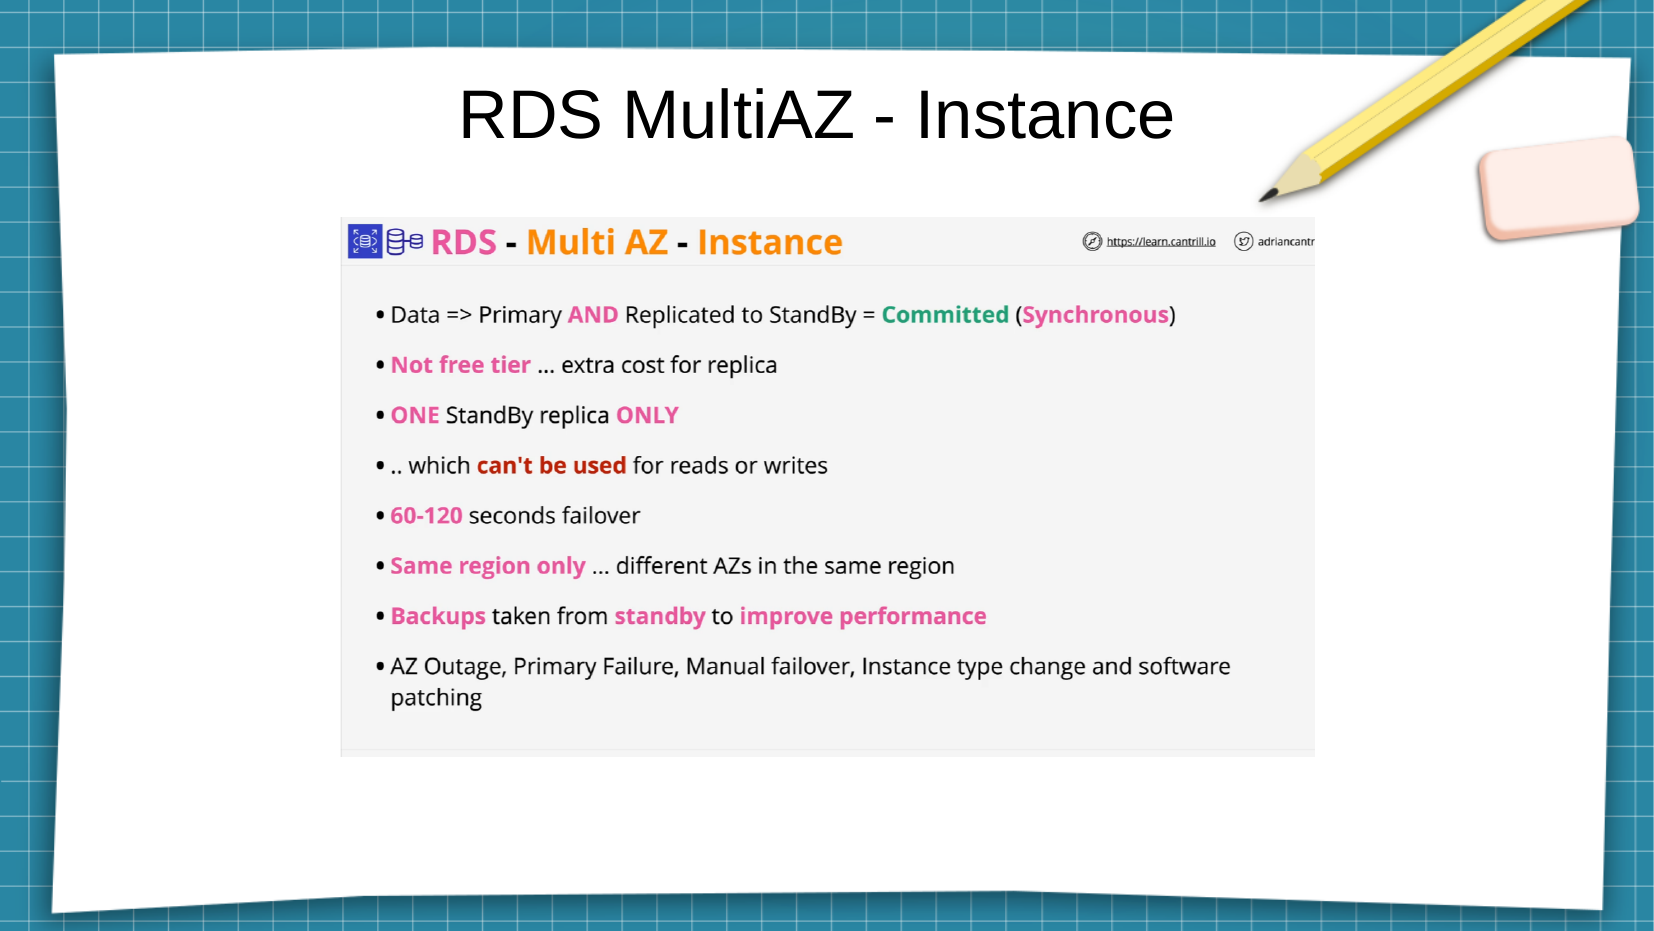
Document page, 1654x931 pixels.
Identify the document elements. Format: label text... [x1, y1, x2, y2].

title RDS MultiAZ - Instance [82, 37, 1571, 193]
picture [0, 0, 1654, 931]
